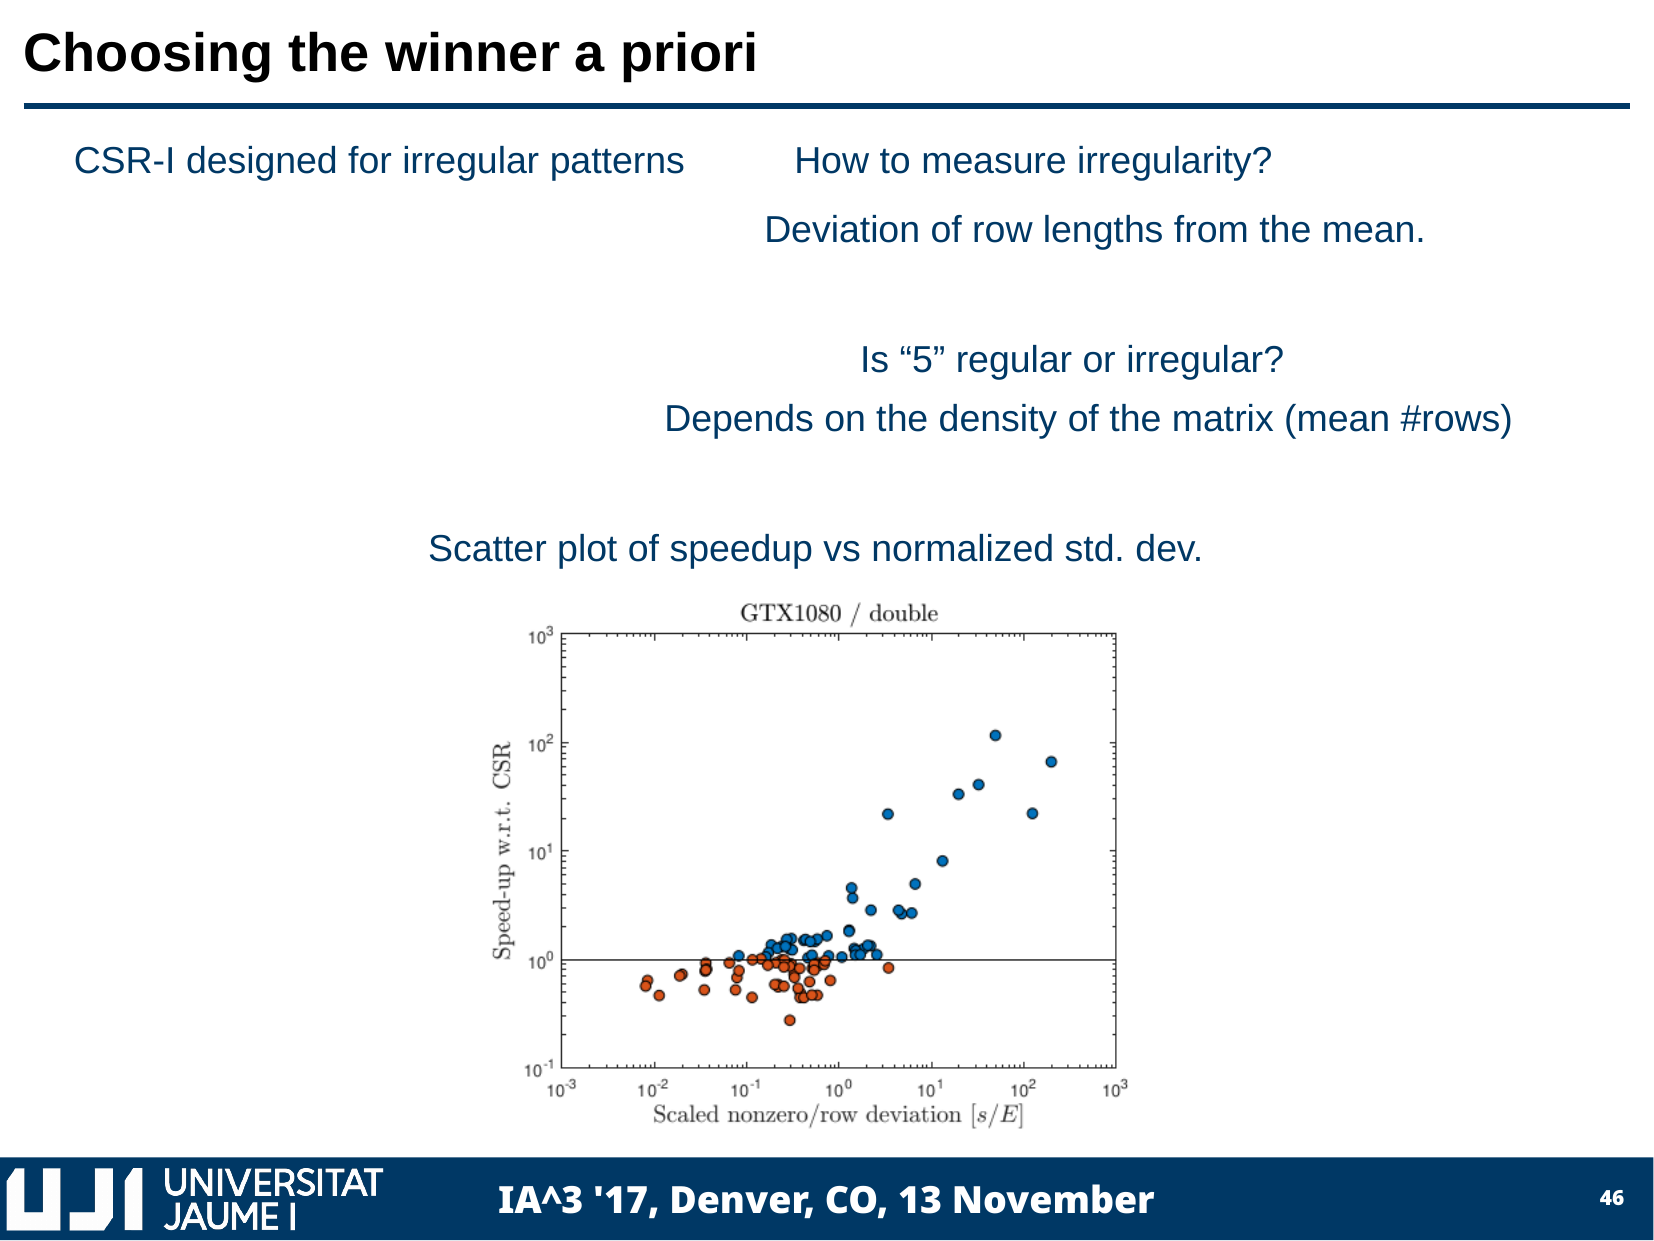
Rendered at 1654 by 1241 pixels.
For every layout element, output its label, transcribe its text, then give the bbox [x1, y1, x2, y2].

title Choosing the winner a priori [23, 0, 1630, 107]
text_box Is “5” regular or irregular? [845, 330, 1300, 388]
text_box Depends on the density of the matrix (mean #rows) [649, 389, 1529, 447]
picture [472, 585, 1146, 1146]
text_box Deviation of row lengths from the mean. [749, 200, 1441, 258]
text_box Scatter plot of speedup vs normalized std. dev. [413, 519, 1244, 577]
text_box How to measure irregularity? [779, 132, 1288, 190]
text_box CSR-I designed for irregular patterns [59, 132, 701, 190]
picture [0, 1158, 390, 1241]
